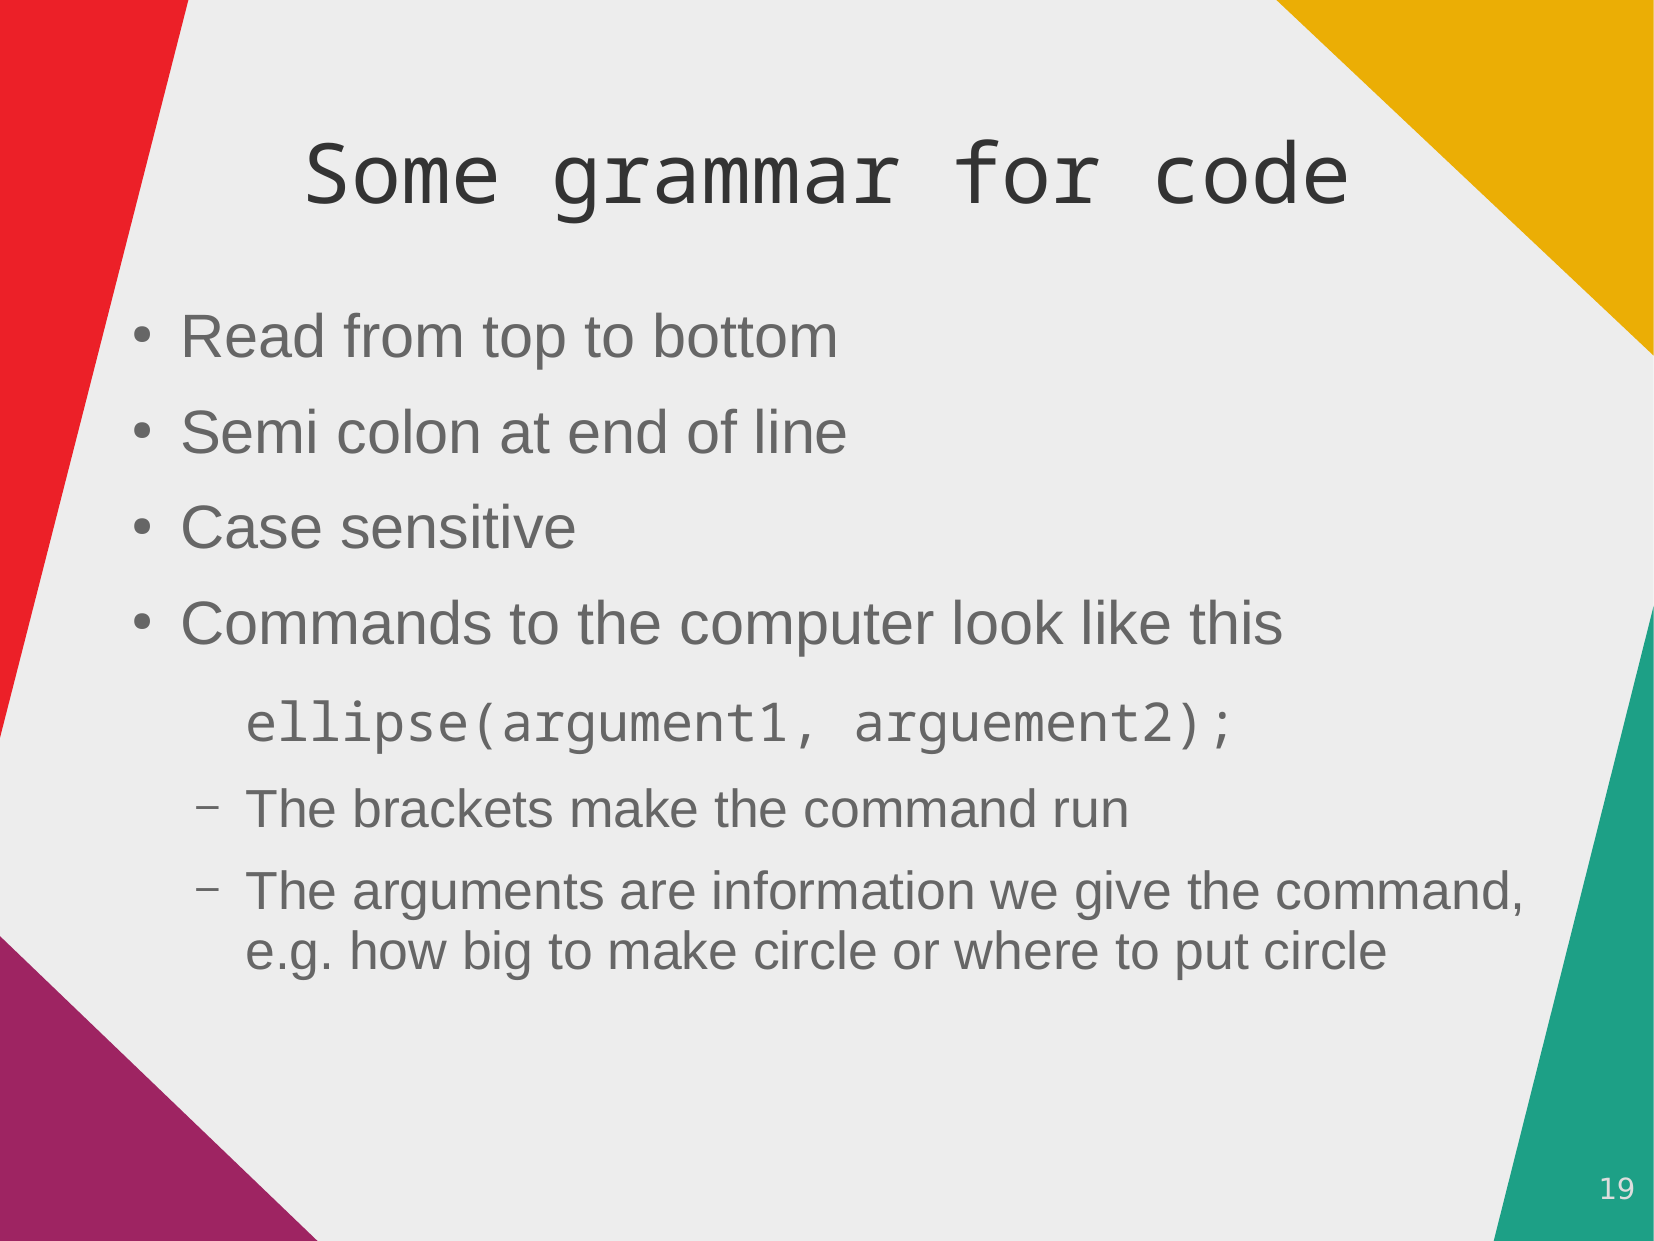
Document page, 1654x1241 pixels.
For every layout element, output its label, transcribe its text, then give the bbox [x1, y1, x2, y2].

list Read from top to bottom Semi colon at end of line Case sensitive Commands to the computer look like this ellipse(argument1, arguement2); The brackets make the command run The arguments are information we give the command, e.g. how big to make circle or where to put circle [114, 302, 1539, 1033]
title Some grammar for code [114, 73, 1539, 271]
